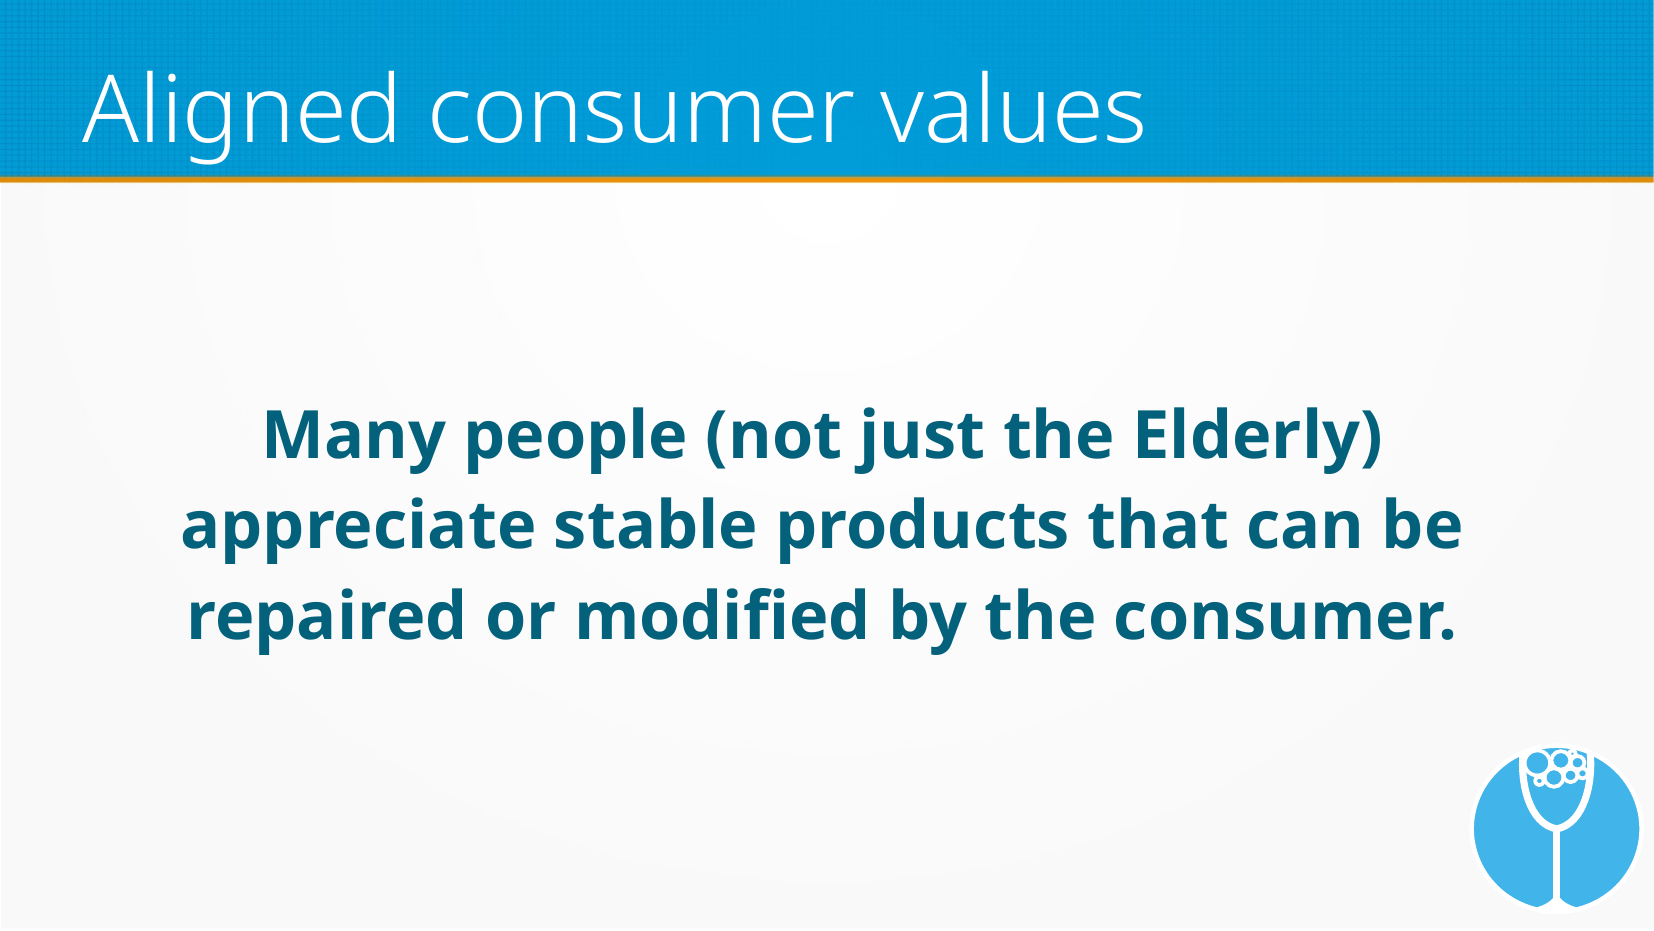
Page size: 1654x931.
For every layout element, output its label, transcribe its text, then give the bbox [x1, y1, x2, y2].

subtitle Many people (not just the Elderly) appreciate stable products that can be repaired or modified by the consumer. [82, 236, 1563, 811]
title Aligned consumer values [82, 14, 1571, 171]
picture [0, 175, 1654, 931]
